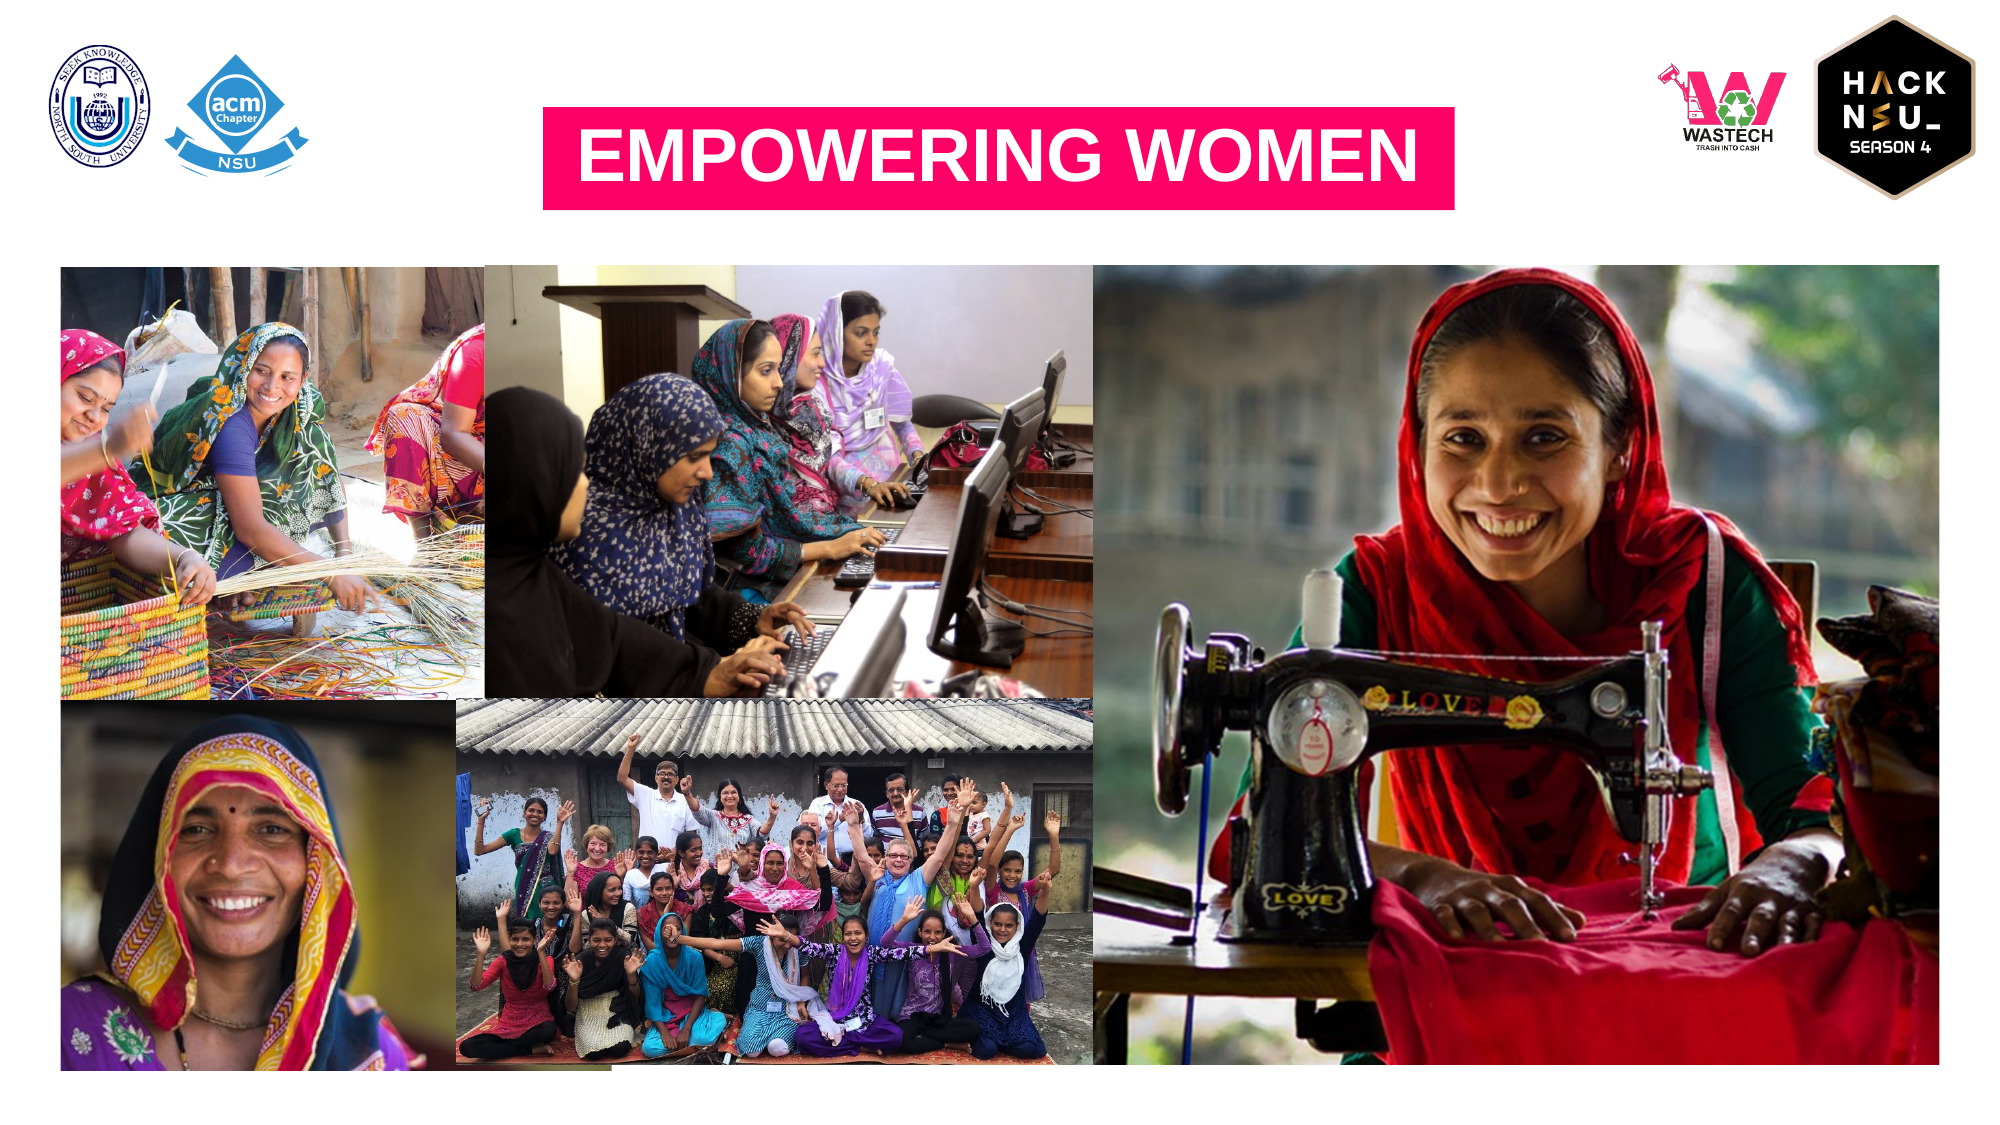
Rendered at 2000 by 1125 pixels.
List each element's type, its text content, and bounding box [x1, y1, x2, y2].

picture [60, 265, 1940, 1071]
picture [164, 54, 309, 177]
picture [1642, 2, 2000, 213]
text_box EMPOWERING WOMEN [543, 107, 1455, 211]
picture [41, 45, 157, 168]
